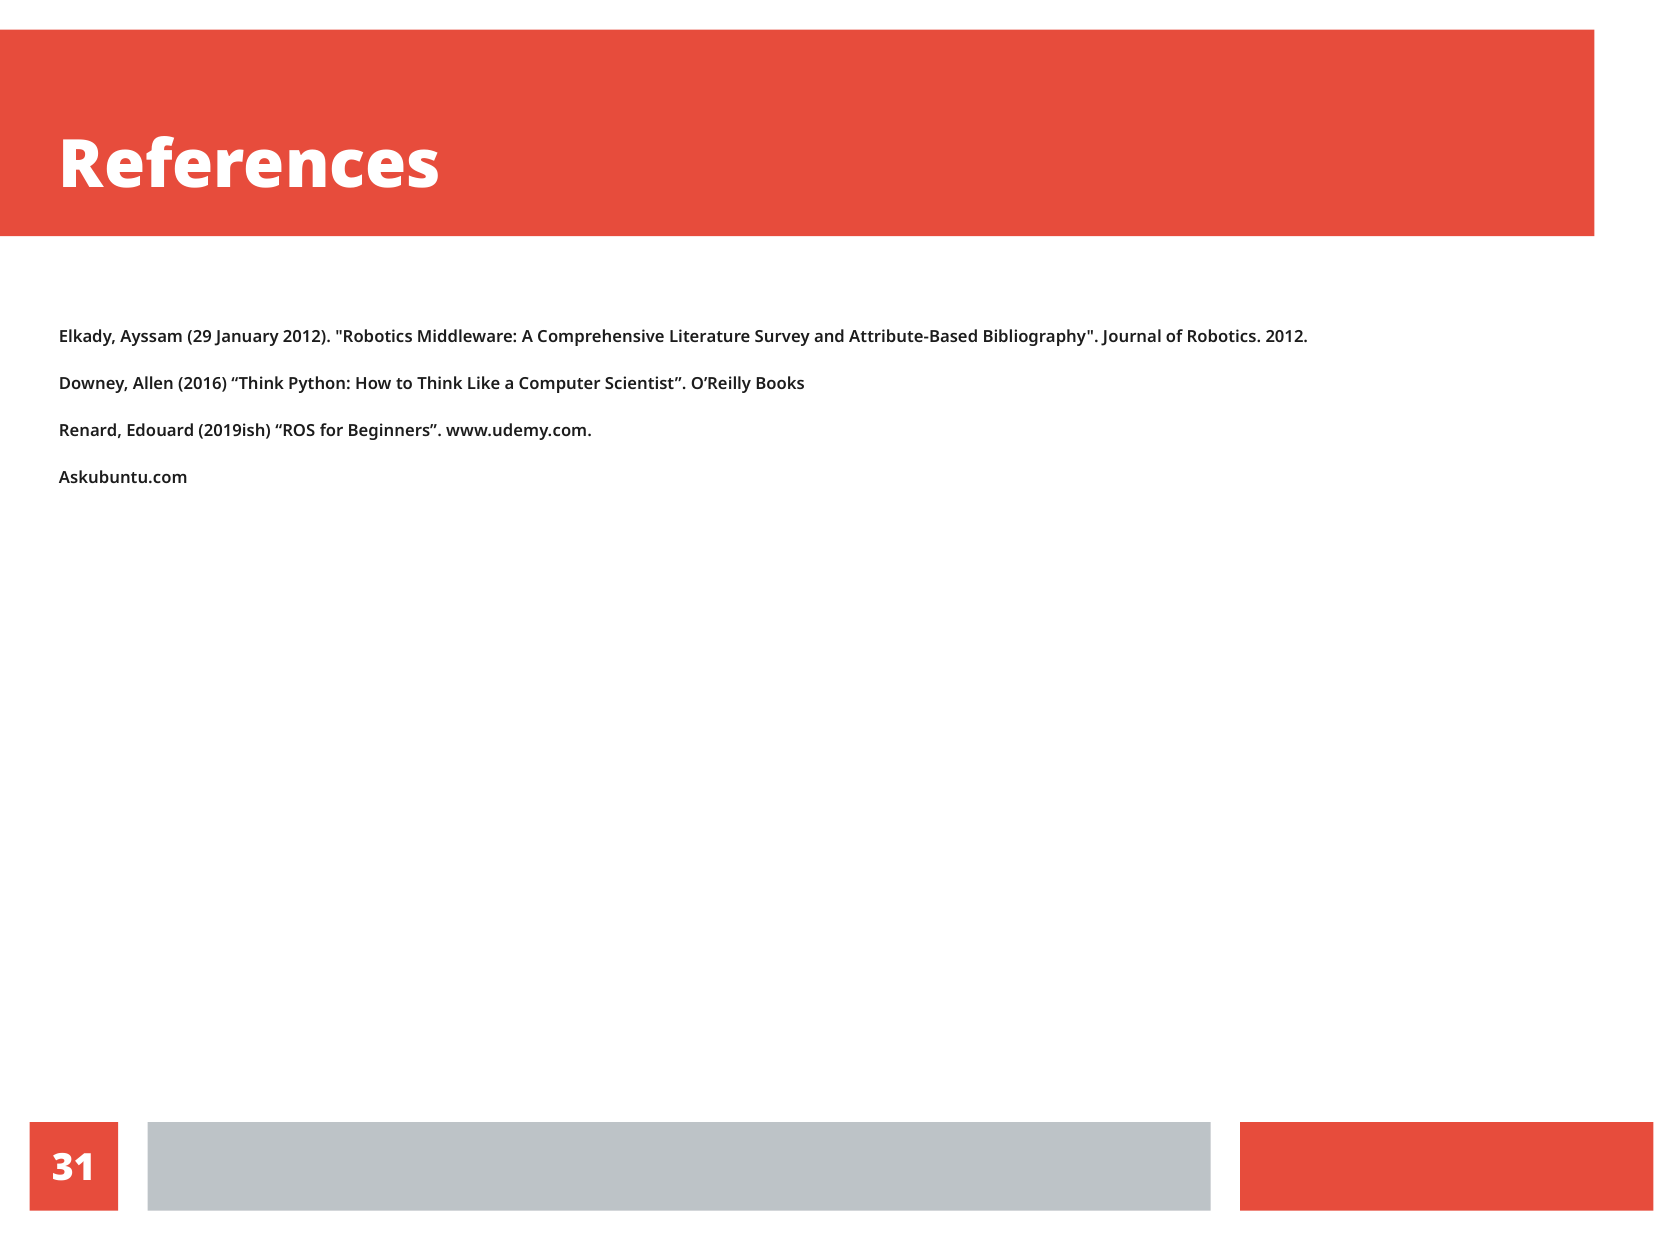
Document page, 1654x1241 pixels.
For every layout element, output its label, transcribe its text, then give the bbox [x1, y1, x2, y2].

title References [59, 59, 1595, 207]
list Elkady, Ayssam (29 January 2012). "Robotics Middleware: A Comprehensive Literature Survey and Attribute-Based Bibliography". Journal of Robotics. 2012. Downey, Allen (2016) “Think Python: How to Think Like a Computer Scientist”. O’Reilly Books Renard, Edouard (2019ish) “ROS for Beginners”. www.udemy.com. Askubuntu.com [59, 324, 1565, 1093]
